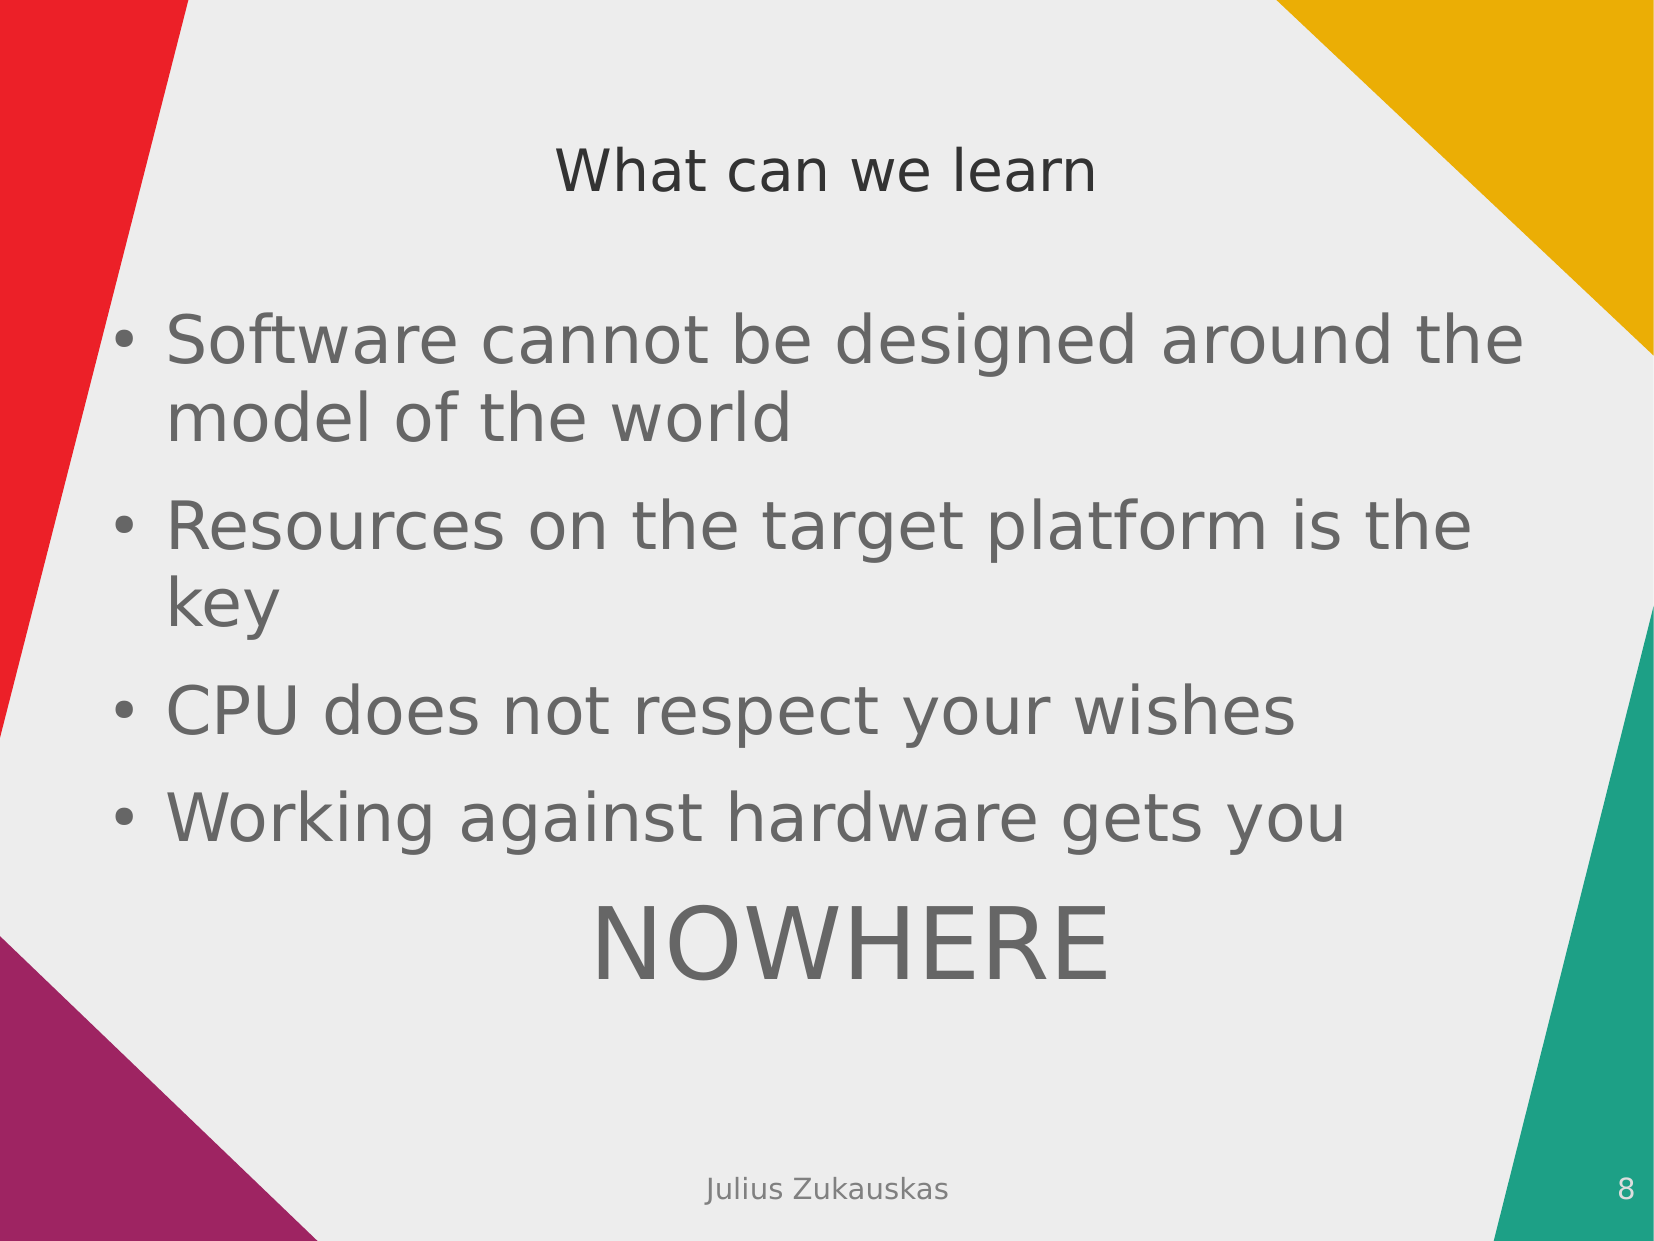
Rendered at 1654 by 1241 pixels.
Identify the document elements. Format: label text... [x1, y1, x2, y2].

list Software cannot be designed around the model of the world Resources on the target platform is the key CPU does not respect your wishes Working against hardware gets you NOWHERE [94, 302, 1560, 1033]
title What can we learn [114, 73, 1539, 271]
